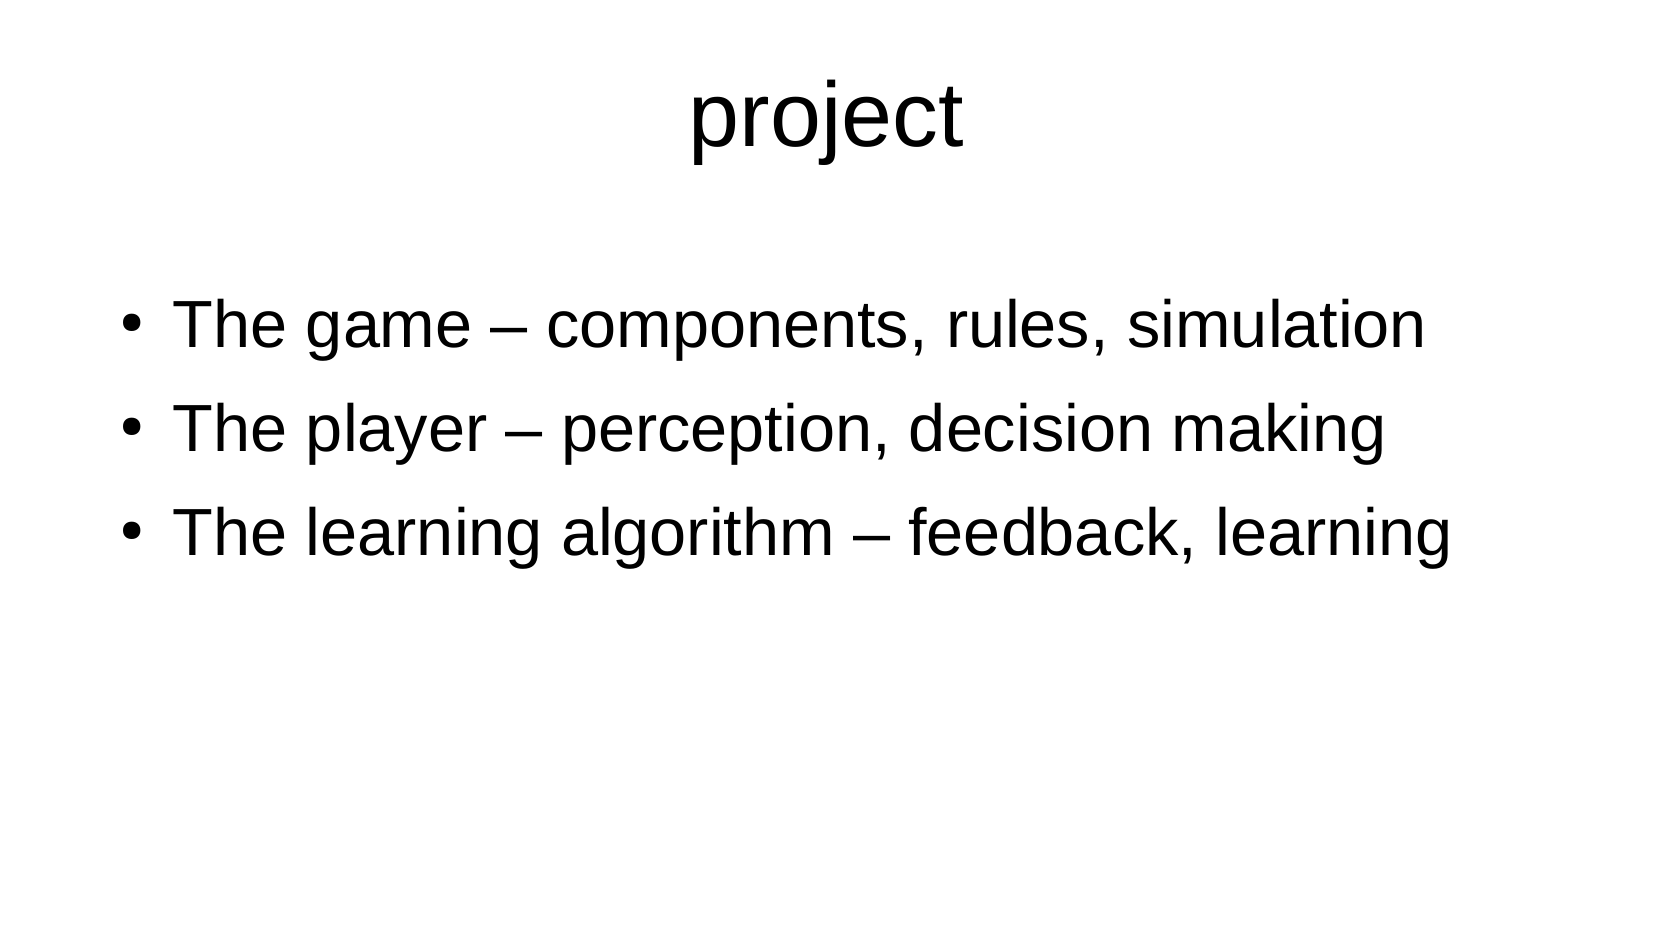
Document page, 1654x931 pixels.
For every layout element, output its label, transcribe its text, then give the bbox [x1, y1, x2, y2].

list The game – components, rules, simulation The player – perception, decision making The learning algorithm – feedback, learning [102, 286, 1591, 827]
title project [82, 37, 1571, 193]
